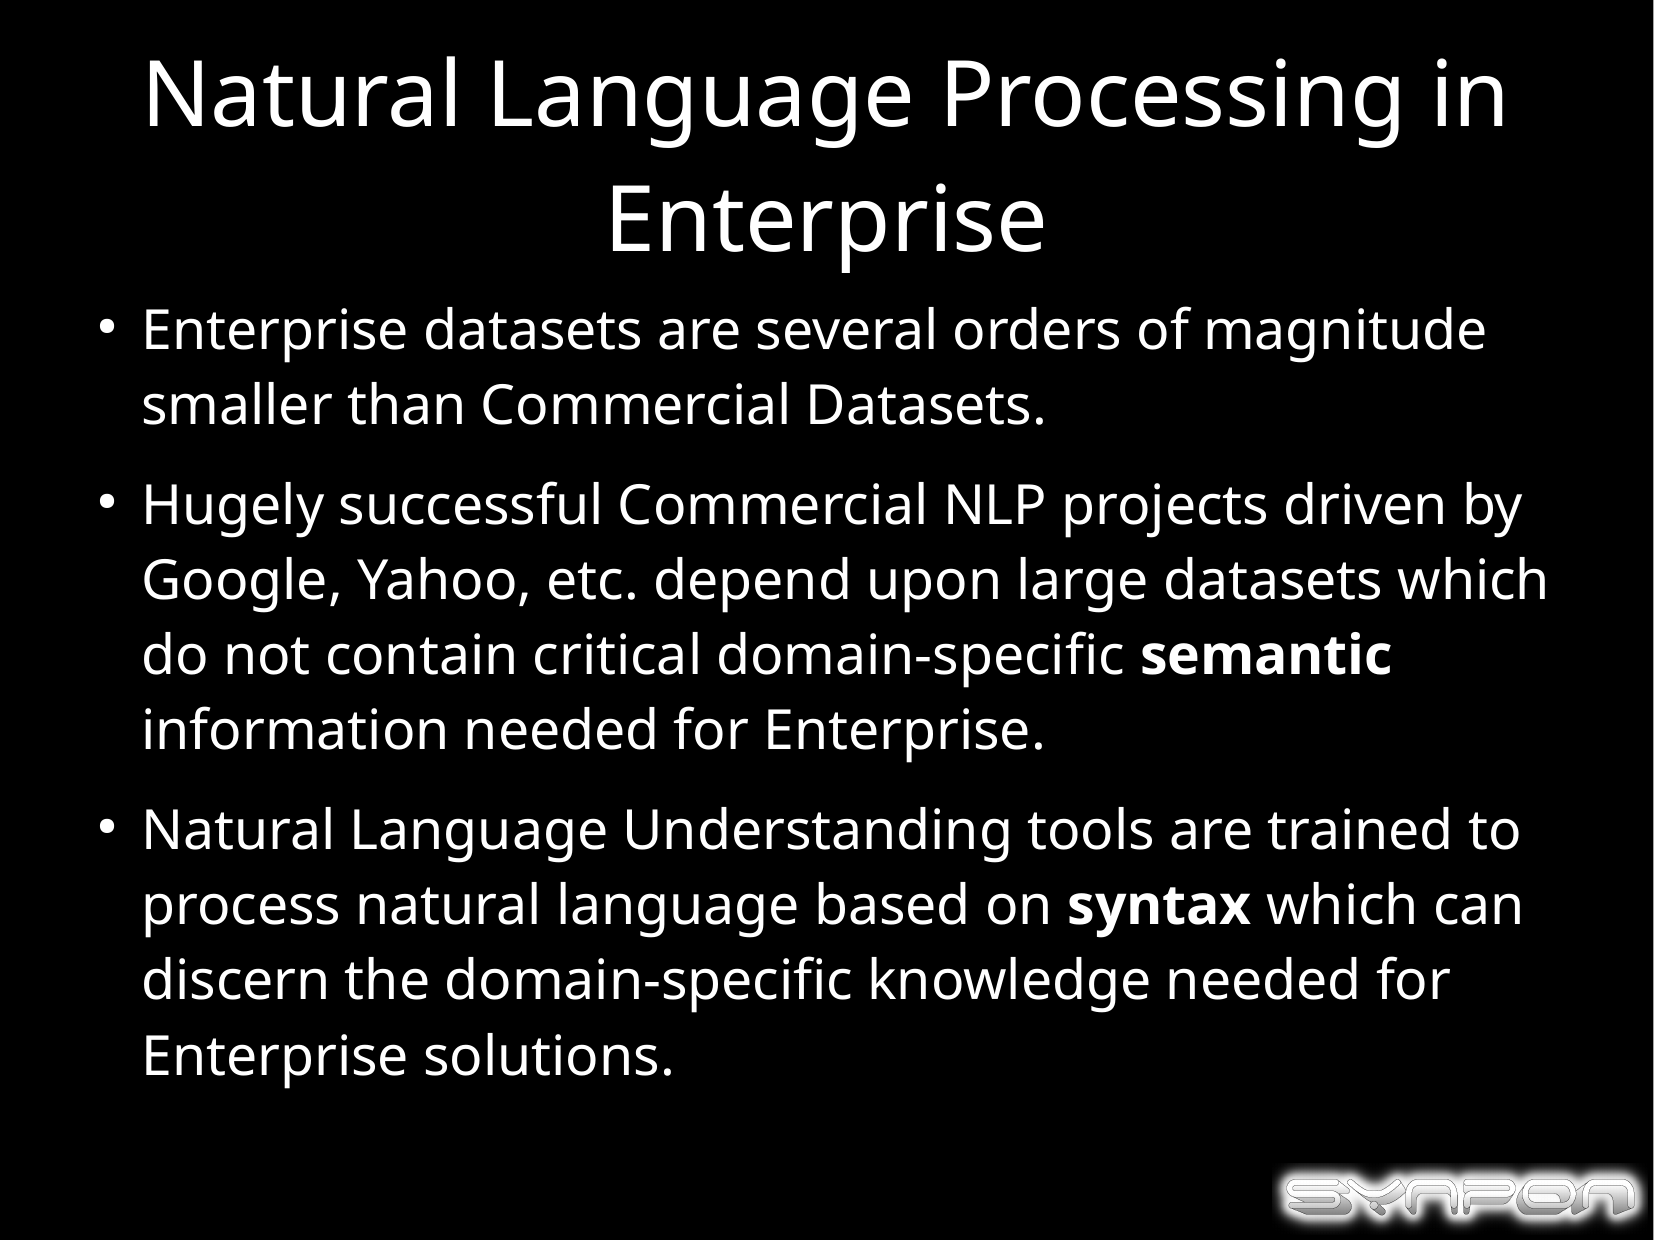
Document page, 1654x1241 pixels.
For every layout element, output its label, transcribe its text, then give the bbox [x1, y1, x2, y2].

list Enterprise datasets are several orders of magnitude smaller than Commercial Datasets. Hugely successful Commercial NLP projects driven by Google, Yahoo, etc. depend upon large datasets which do not contain critical domain-specific semantic information needed for Enterprise. Natural Language Understanding tools are trained to process natural language based on syntax which can discern the domain-specific knowledge needed for Enterprise solutions. [82, 290, 1571, 1111]
title Natural Language Processing in Enterprise [82, 49, 1571, 257]
picture [1272, 1163, 1648, 1235]
